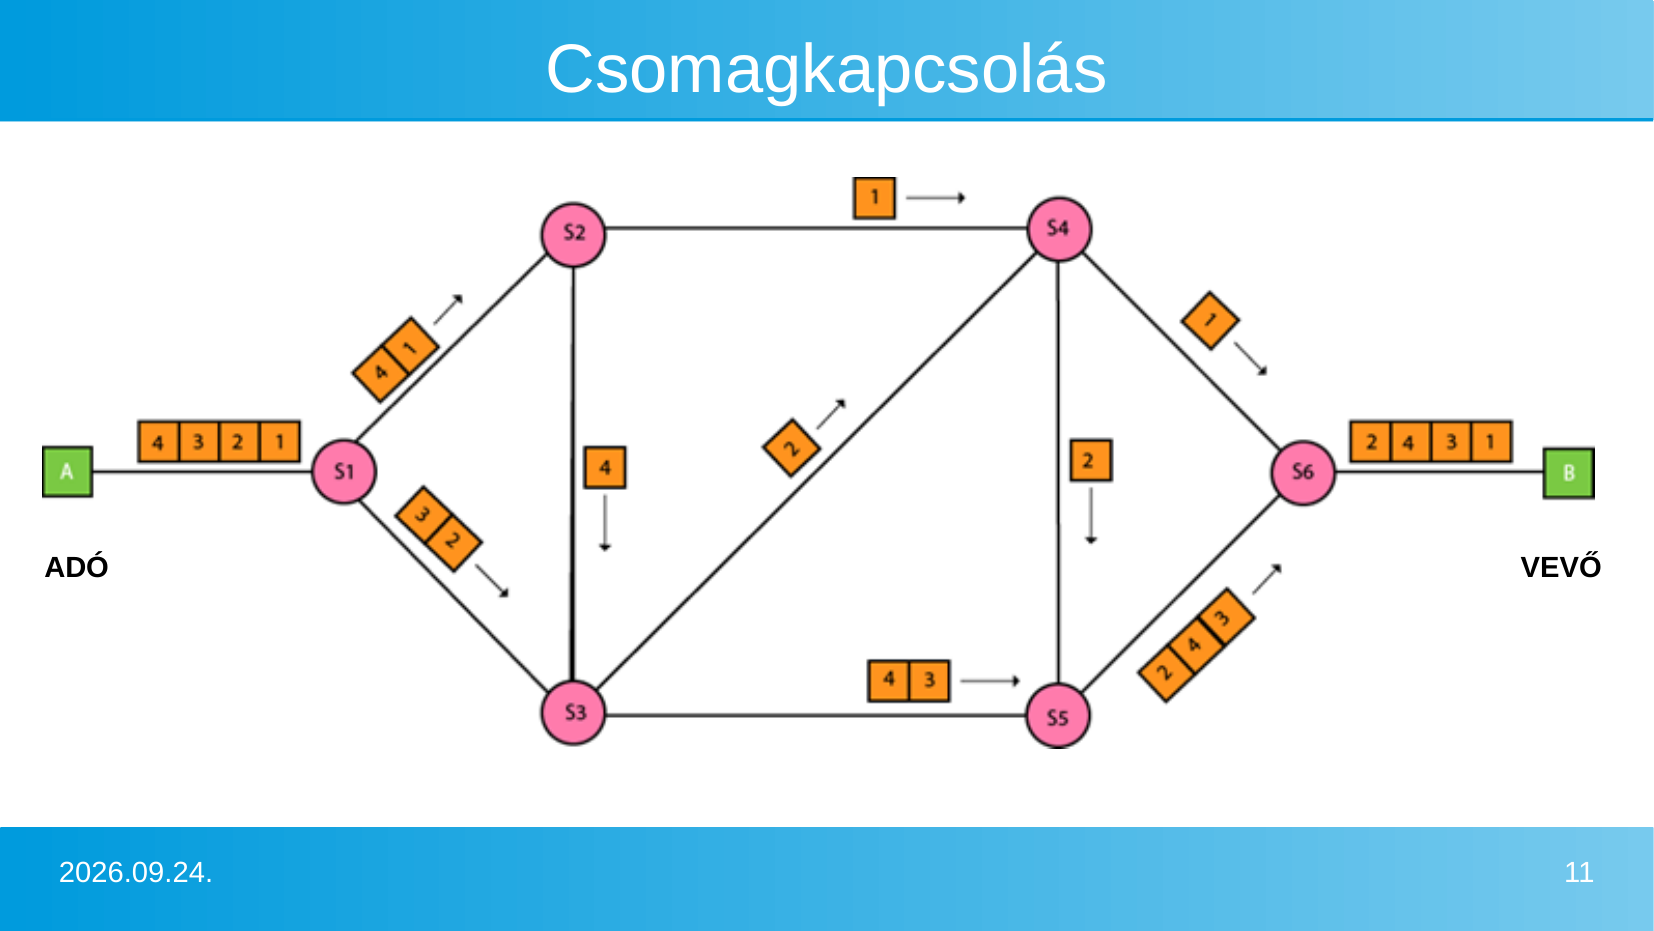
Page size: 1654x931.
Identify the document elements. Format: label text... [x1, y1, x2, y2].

picture [42, 177, 1595, 749]
title Csomagkapcsolás [59, 29, 1595, 108]
text_box ADÓ [29, 543, 165, 591]
text_box VEVŐ [1505, 543, 1616, 591]
